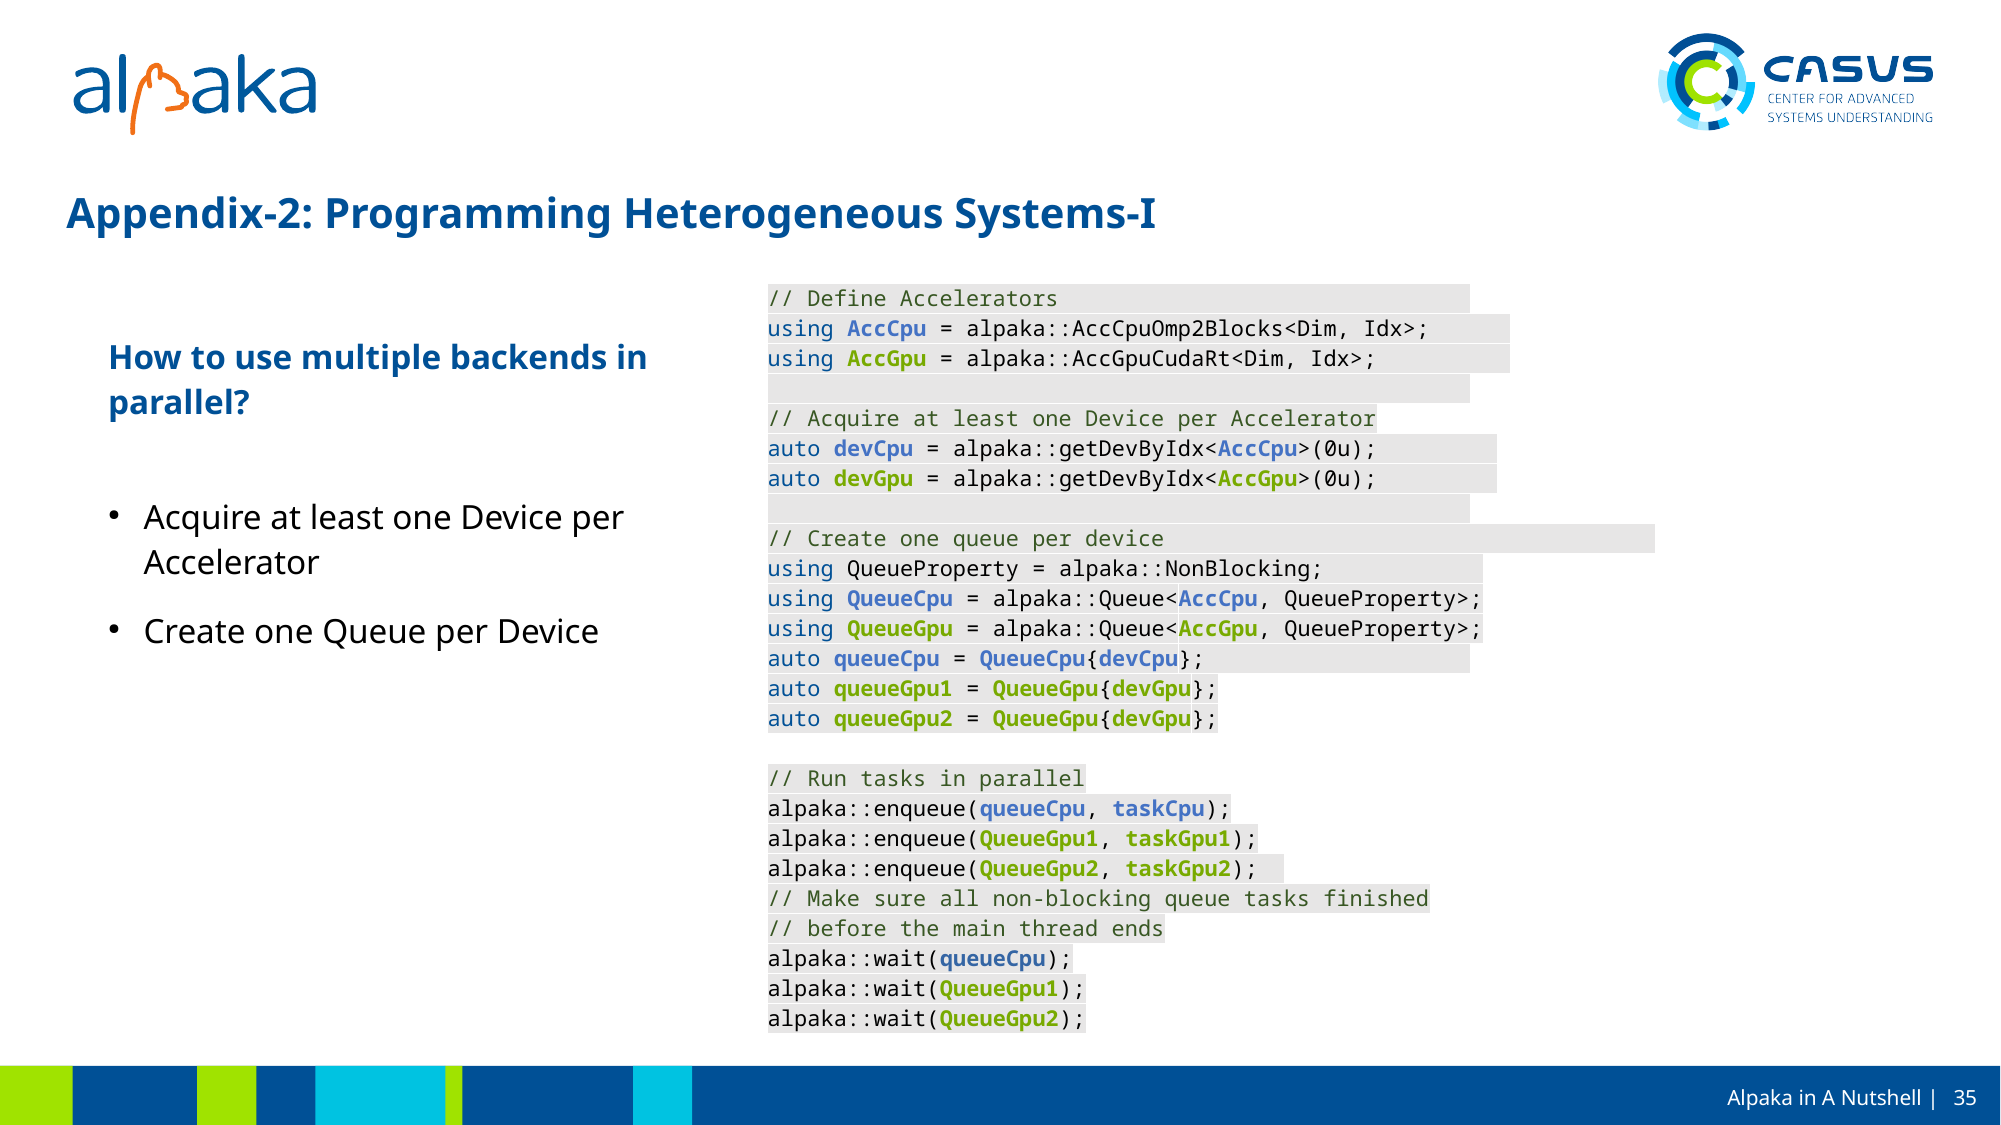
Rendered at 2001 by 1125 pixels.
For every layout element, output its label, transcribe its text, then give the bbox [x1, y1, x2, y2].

picture [1658, 33, 1933, 131]
list // Define Accelerators using AccCpu = alpaka::AccCpuOmp2Blocks<Dim, Idx>; using AccGpu = alpaka::AccGpuCudaRt<Dim, Idx>; // Acquire at least one Device per Accelerator auto devCpu = alpaka::getDevByIdx<AccCpu>(0u); auto devGpu = alpaka::getDevByIdx<AccGpu>(0u); // Create one queue per device using QueueProperty = alpaka::NonBlocking; using QueueCpu = alpaka::Queue<AccCpu, QueueProperty>; using QueueGpu = alpaka::Queue<AccGpu, QueueProperty>; auto queueCpu = QueueCpu{devCpu}; auto queueGpu1 = QueueGpu{devGpu}; auto queueGpu2 = QueueGpu{devGpu}; // Run tasks in parallel alpaka::enqueue(queueCpu, taskCpu); alpaka::enqueue(QueueGpu1, taskGpu1); alpaka::enqueue(QueueGpu2, taskGpu2); // Make sure all non-blocking queue tasks finished // before the main thread ends alpaka::wait(queueCpu); alpaka::wait(QueueGpu1); alpaka::wait(QueueGpu2); [767, 283, 1737, 1052]
title Appendix-2: Programming Heterogeneous Systems-I [55, 177, 1603, 246]
list How to use multiple backends in parallel? Acquire at least one Device per Accelerator Create one Queue per Device [108, 334, 745, 997]
picture [72, 53, 317, 136]
